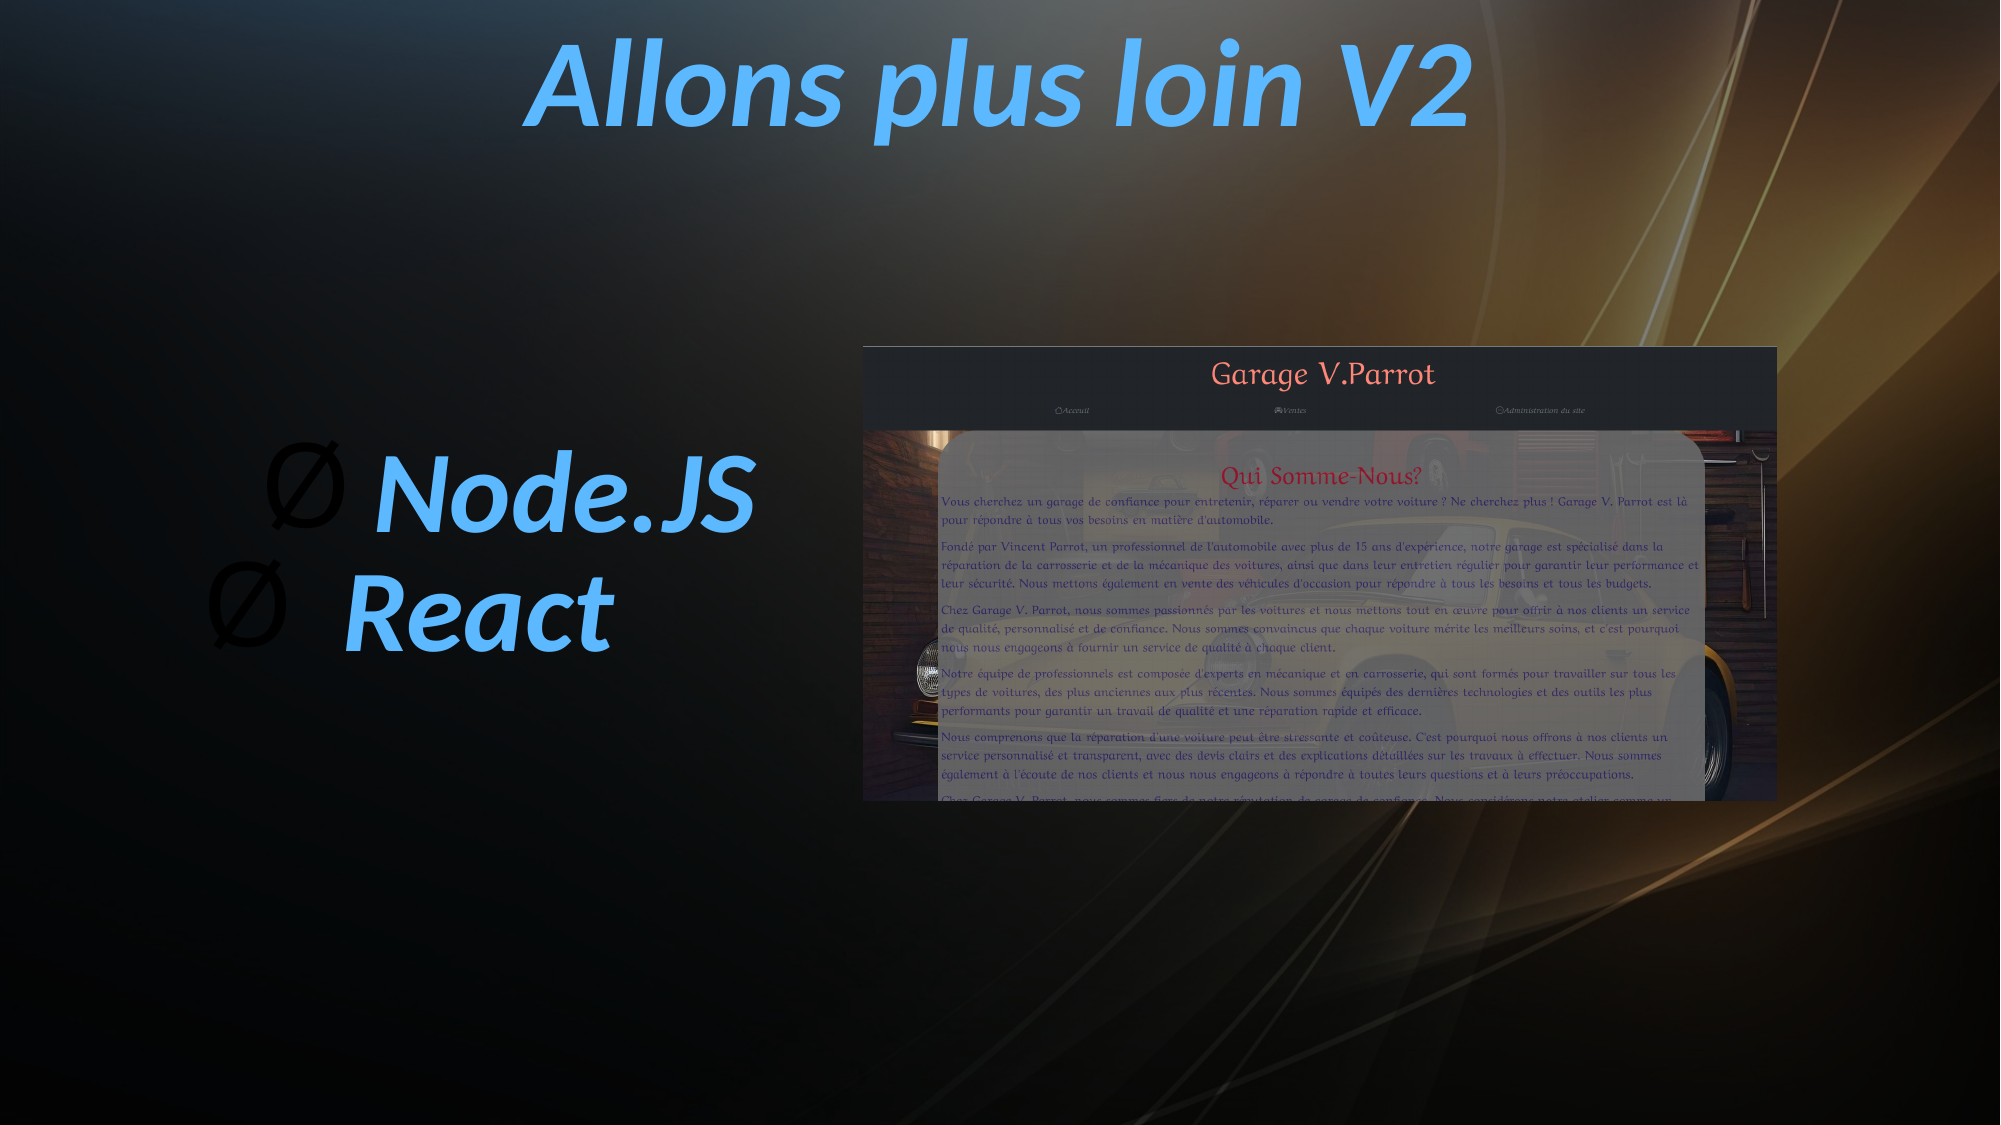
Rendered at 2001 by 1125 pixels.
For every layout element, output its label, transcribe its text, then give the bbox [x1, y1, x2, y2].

picture [0, 0, 2000, 1125]
text_box Allons plus loin V2 [249, 10, 1750, 165]
text_box Node.JS React [45, 447, 772, 701]
